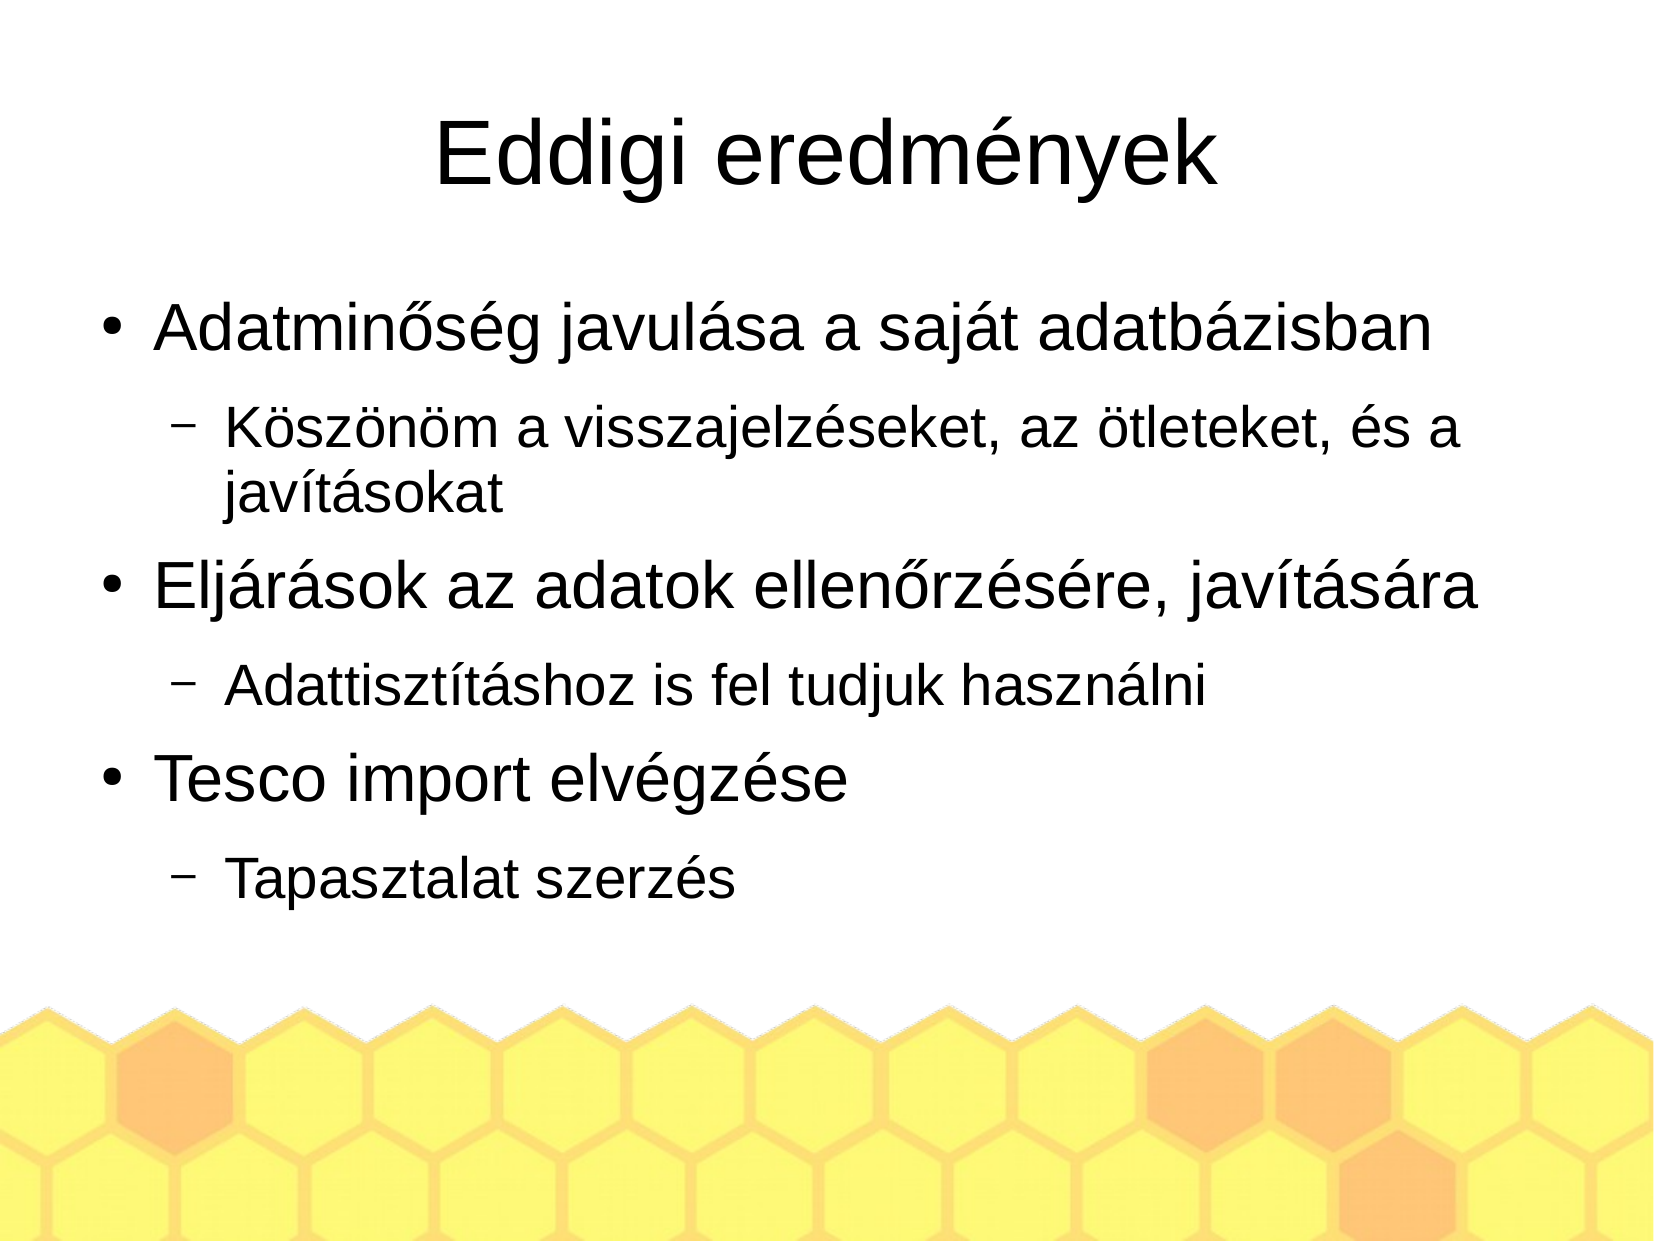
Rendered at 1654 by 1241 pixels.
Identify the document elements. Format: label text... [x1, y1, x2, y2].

list Adatminőség javulása a saját adatbázisban Köszönöm a visszajelzéseket, az ötleteket, és a javításokat Eljárások az adatok ellenőrzésére, javítására Adattisztításhoz is fel tudjuk használni Tesco import elvégzése Tapasztalat szerzés [82, 290, 1571, 1010]
picture [0, 1001, 1654, 1241]
title Eddigi eredmények [82, 49, 1571, 257]
